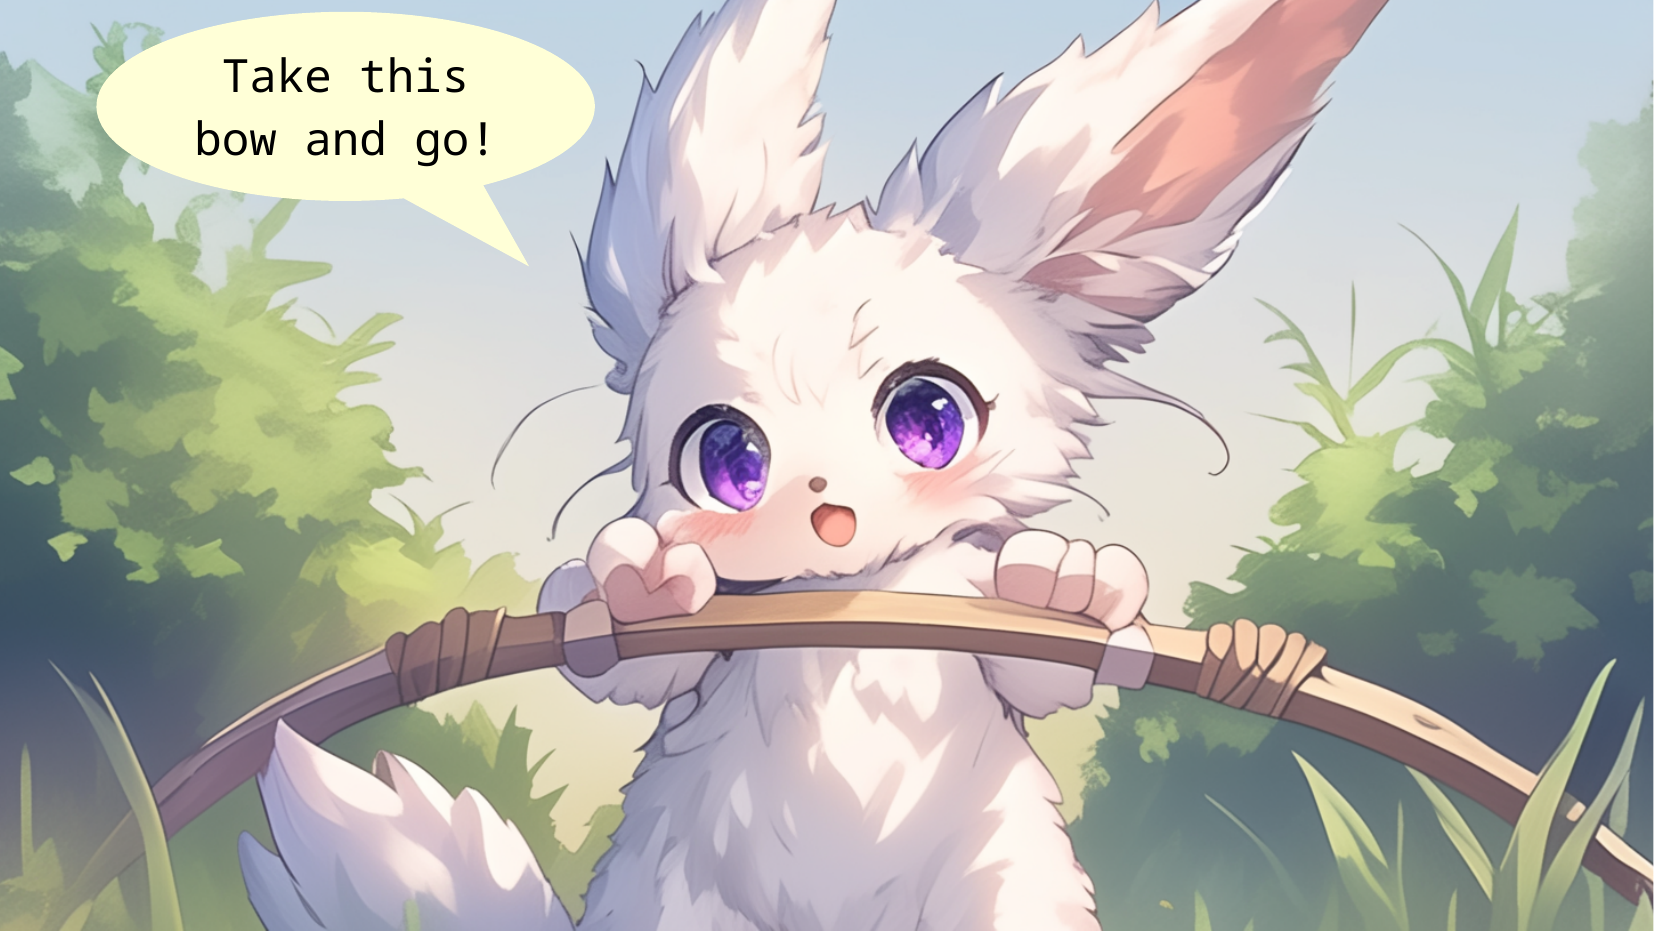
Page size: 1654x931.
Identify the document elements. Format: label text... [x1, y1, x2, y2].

picture [0, 0, 1654, 931]
text_box Take this bow and go! [96, 11, 595, 267]
